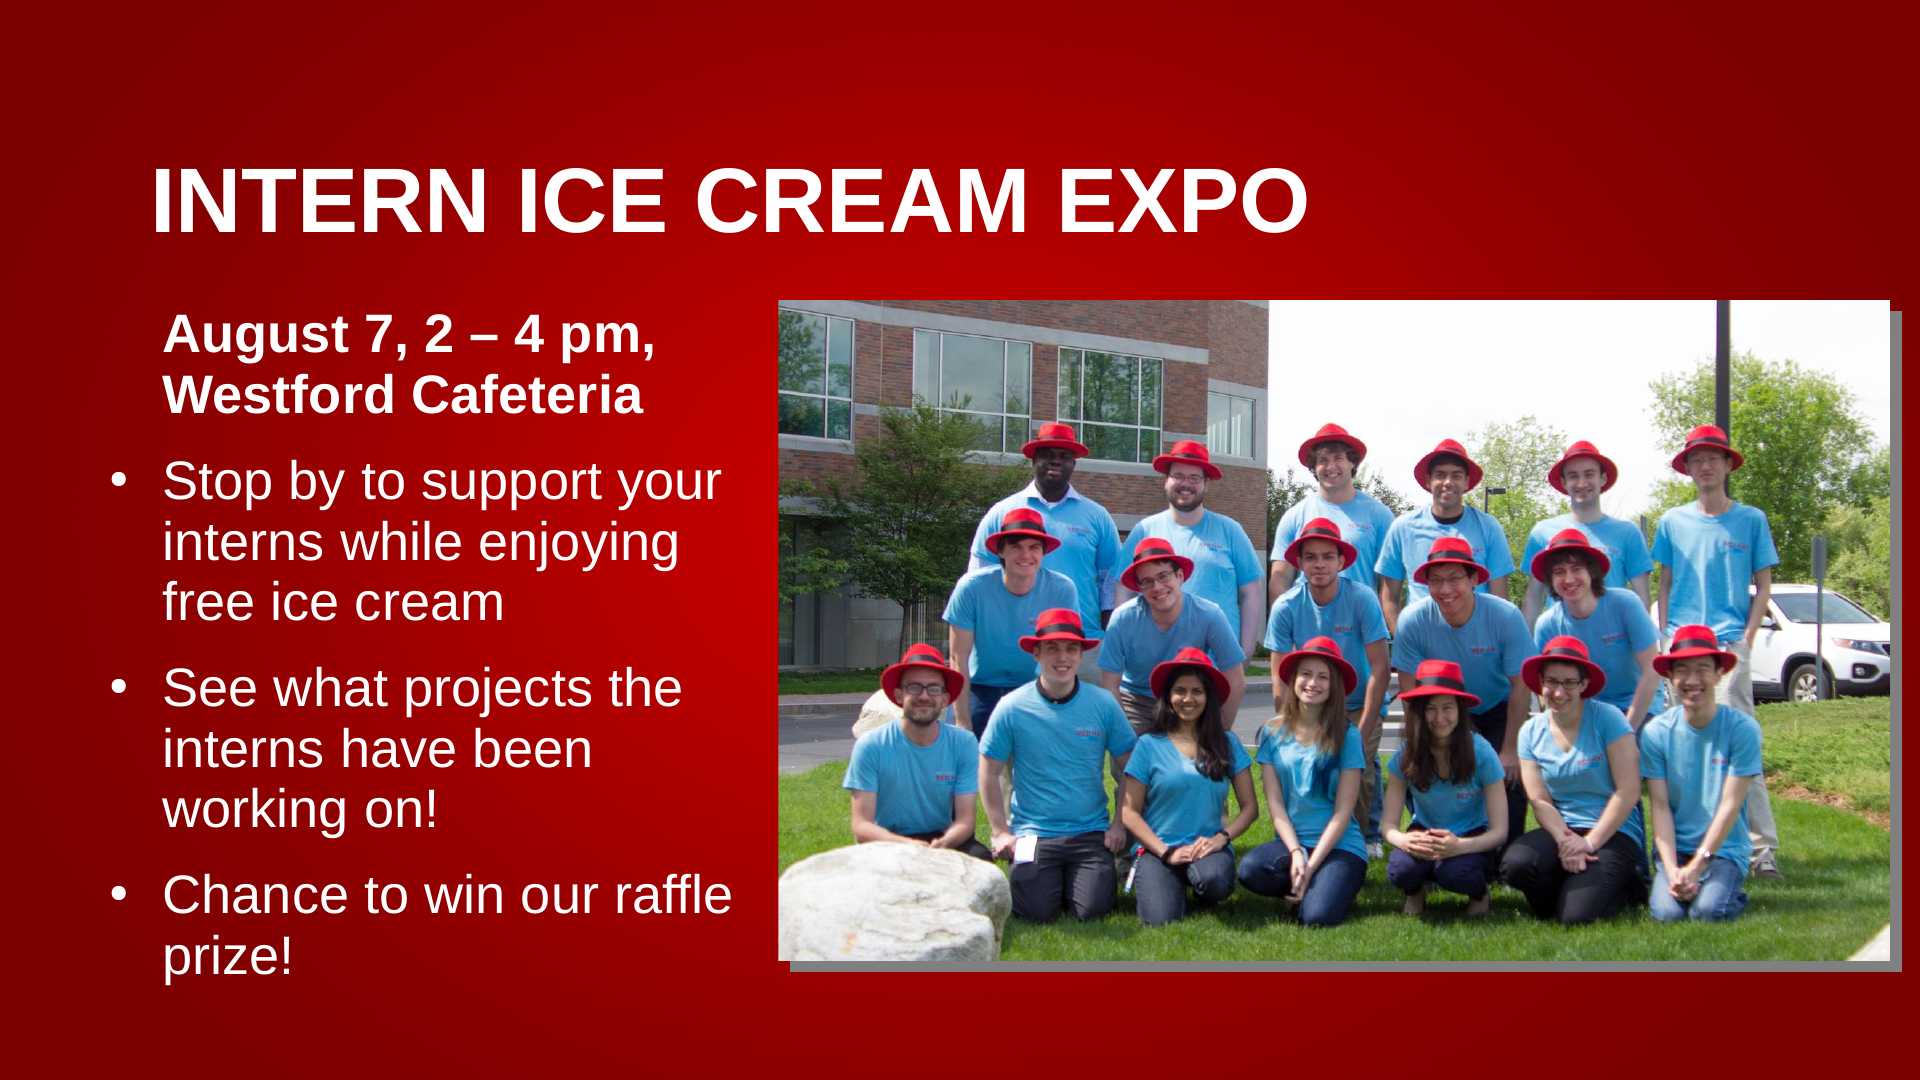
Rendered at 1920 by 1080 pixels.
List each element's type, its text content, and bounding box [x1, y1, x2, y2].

picture [0, 0, 1920, 1080]
title INTERN ICE CREAM EXPO [150, 119, 1786, 283]
text_box August 7, 2 – 4 pm, Westford Cafeteria Stop by to support your interns while enjoying free ice cream See what projects the interns have been working on! Chance to win our raffle prize! [91, 303, 751, 1051]
